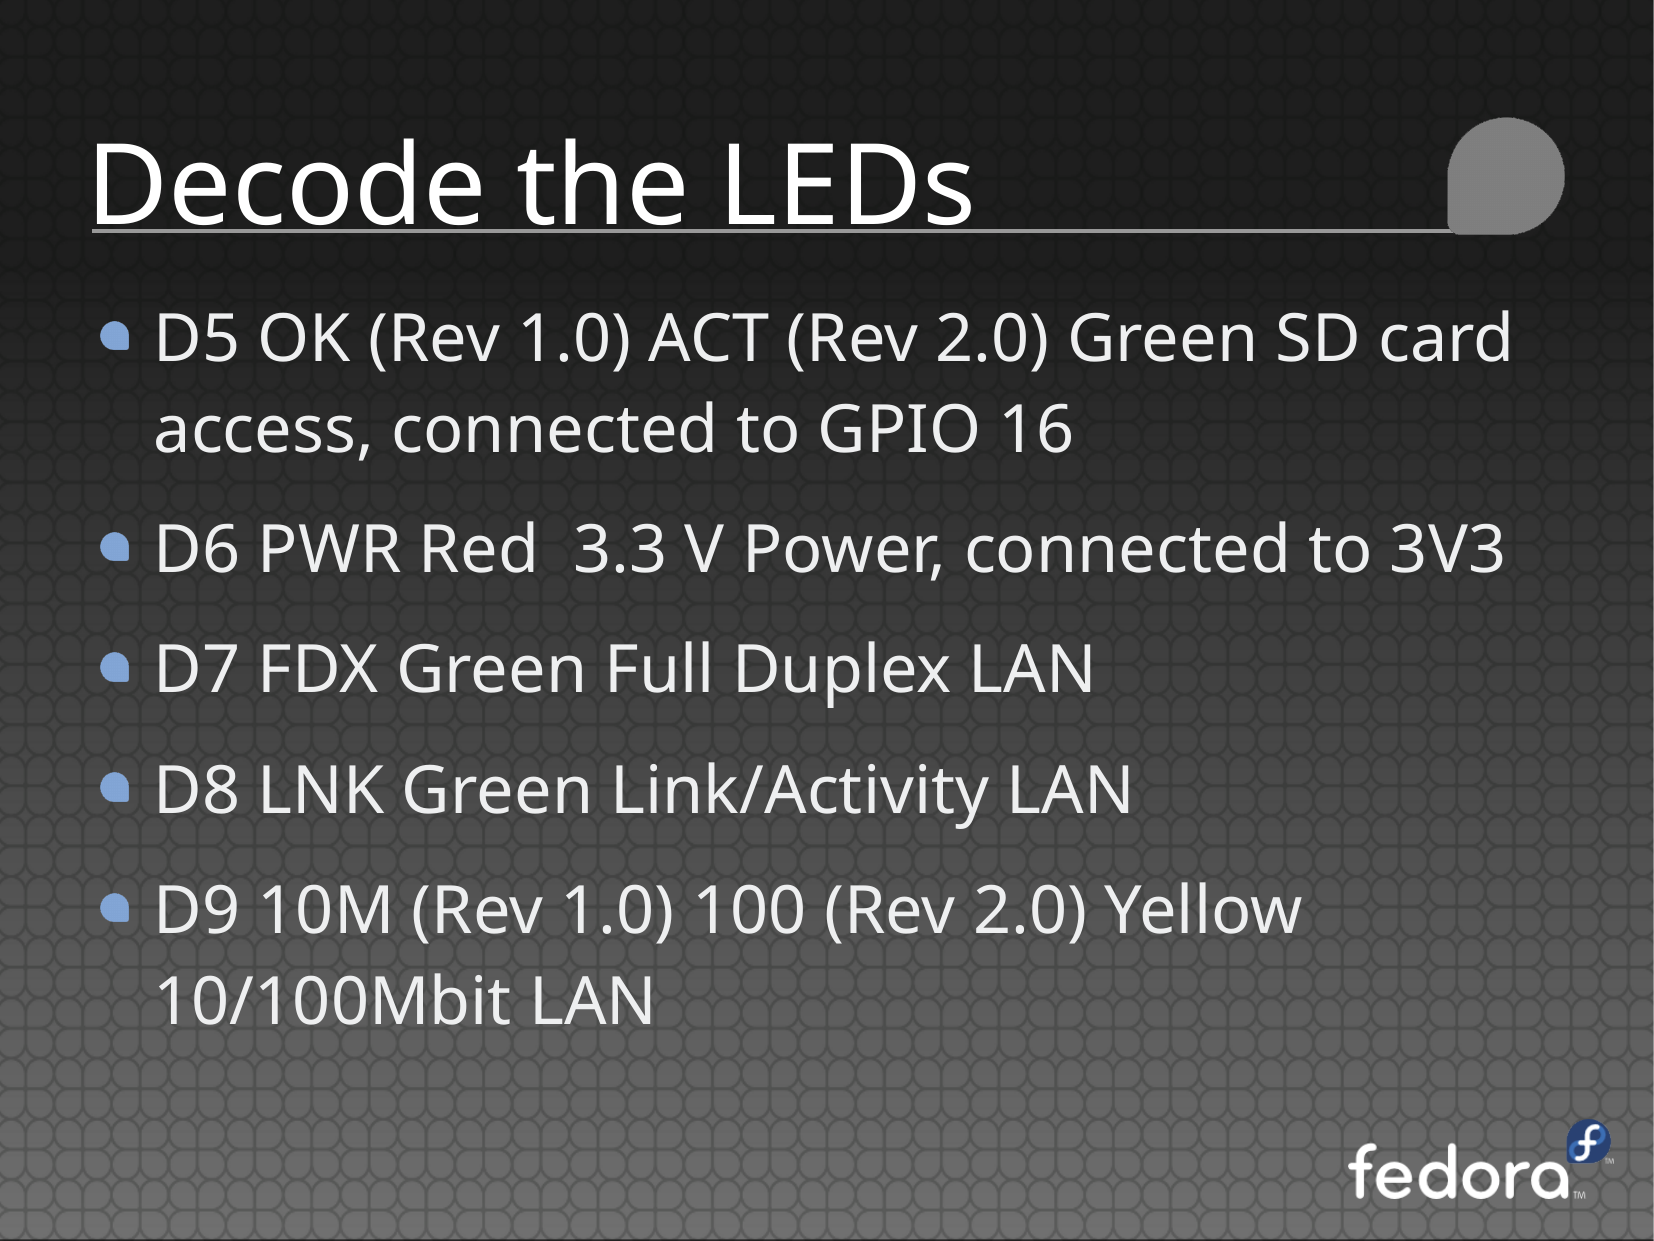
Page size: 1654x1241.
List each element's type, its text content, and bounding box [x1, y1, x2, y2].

picture [0, 0, 1654, 1241]
title Decode the LEDs [86, 112, 1576, 249]
list D5 OK (Rev 1.0) ACT (Rev 2.0) Green SD card access, connected to GPIO 16 D6 PWR Red 3.3 V Power, connected to 3V3 D7 FDX Green Full Duplex LAN D8 LNK Green Link/Activity LAN D9 10M (Rev 1.0) 100 (Rev 2.0) Yellow 10/100Mbit LAN [82, 290, 1571, 1010]
